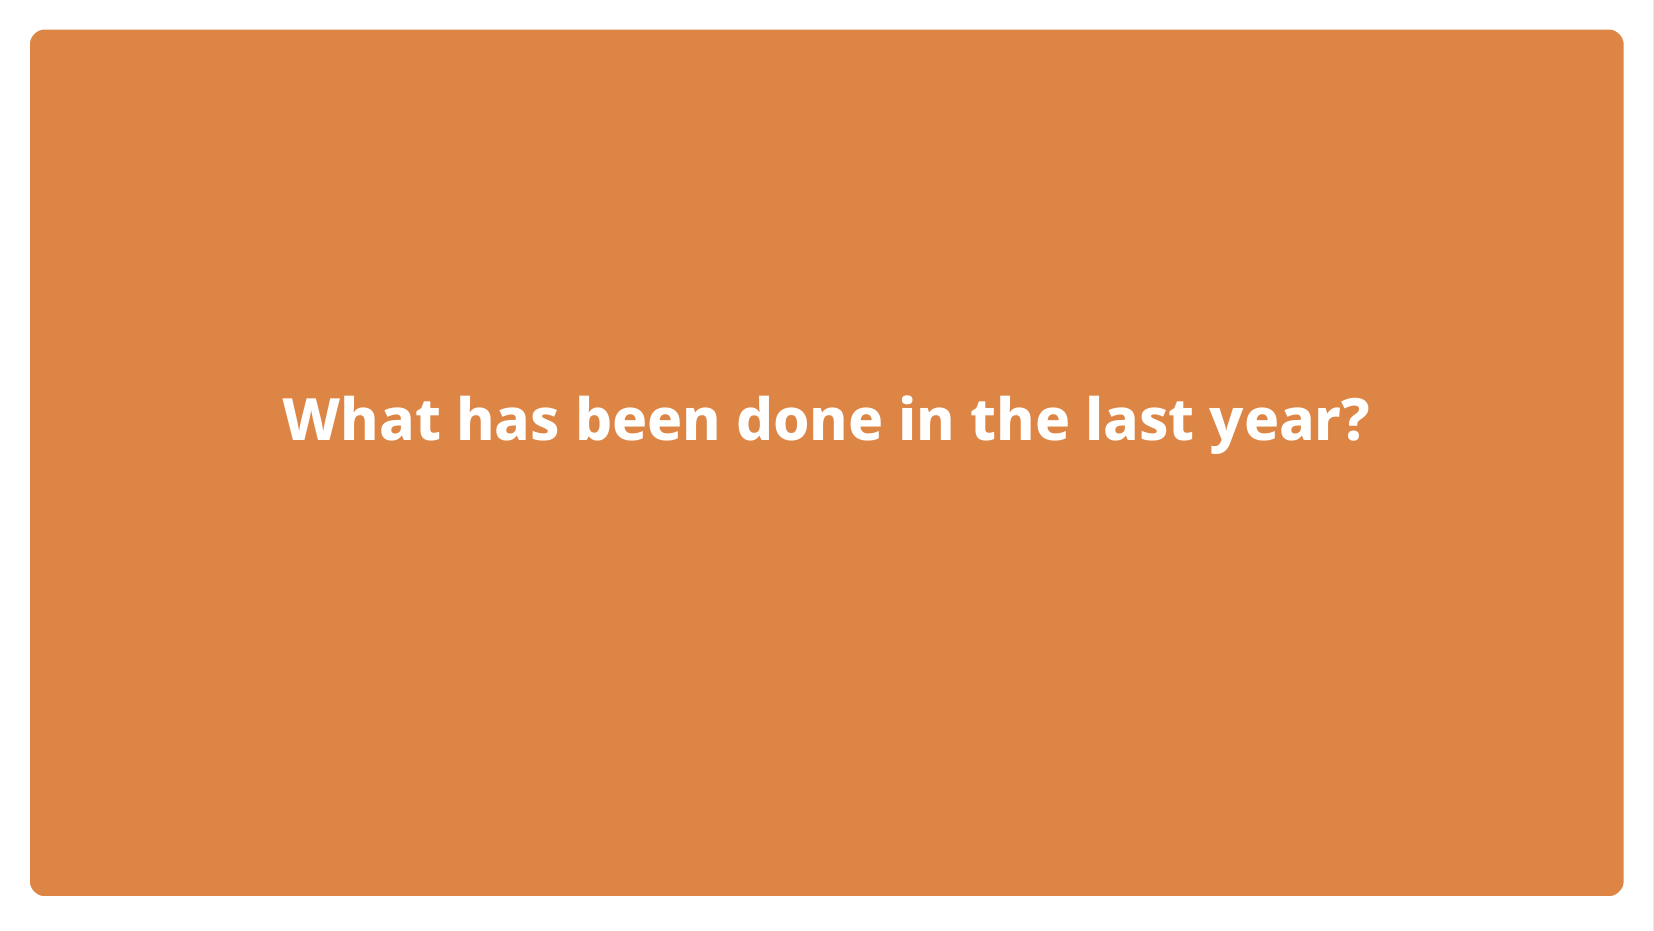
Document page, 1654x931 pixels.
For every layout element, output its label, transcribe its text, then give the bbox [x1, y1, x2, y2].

title What has been done in the last year? [118, 236, 1536, 458]
